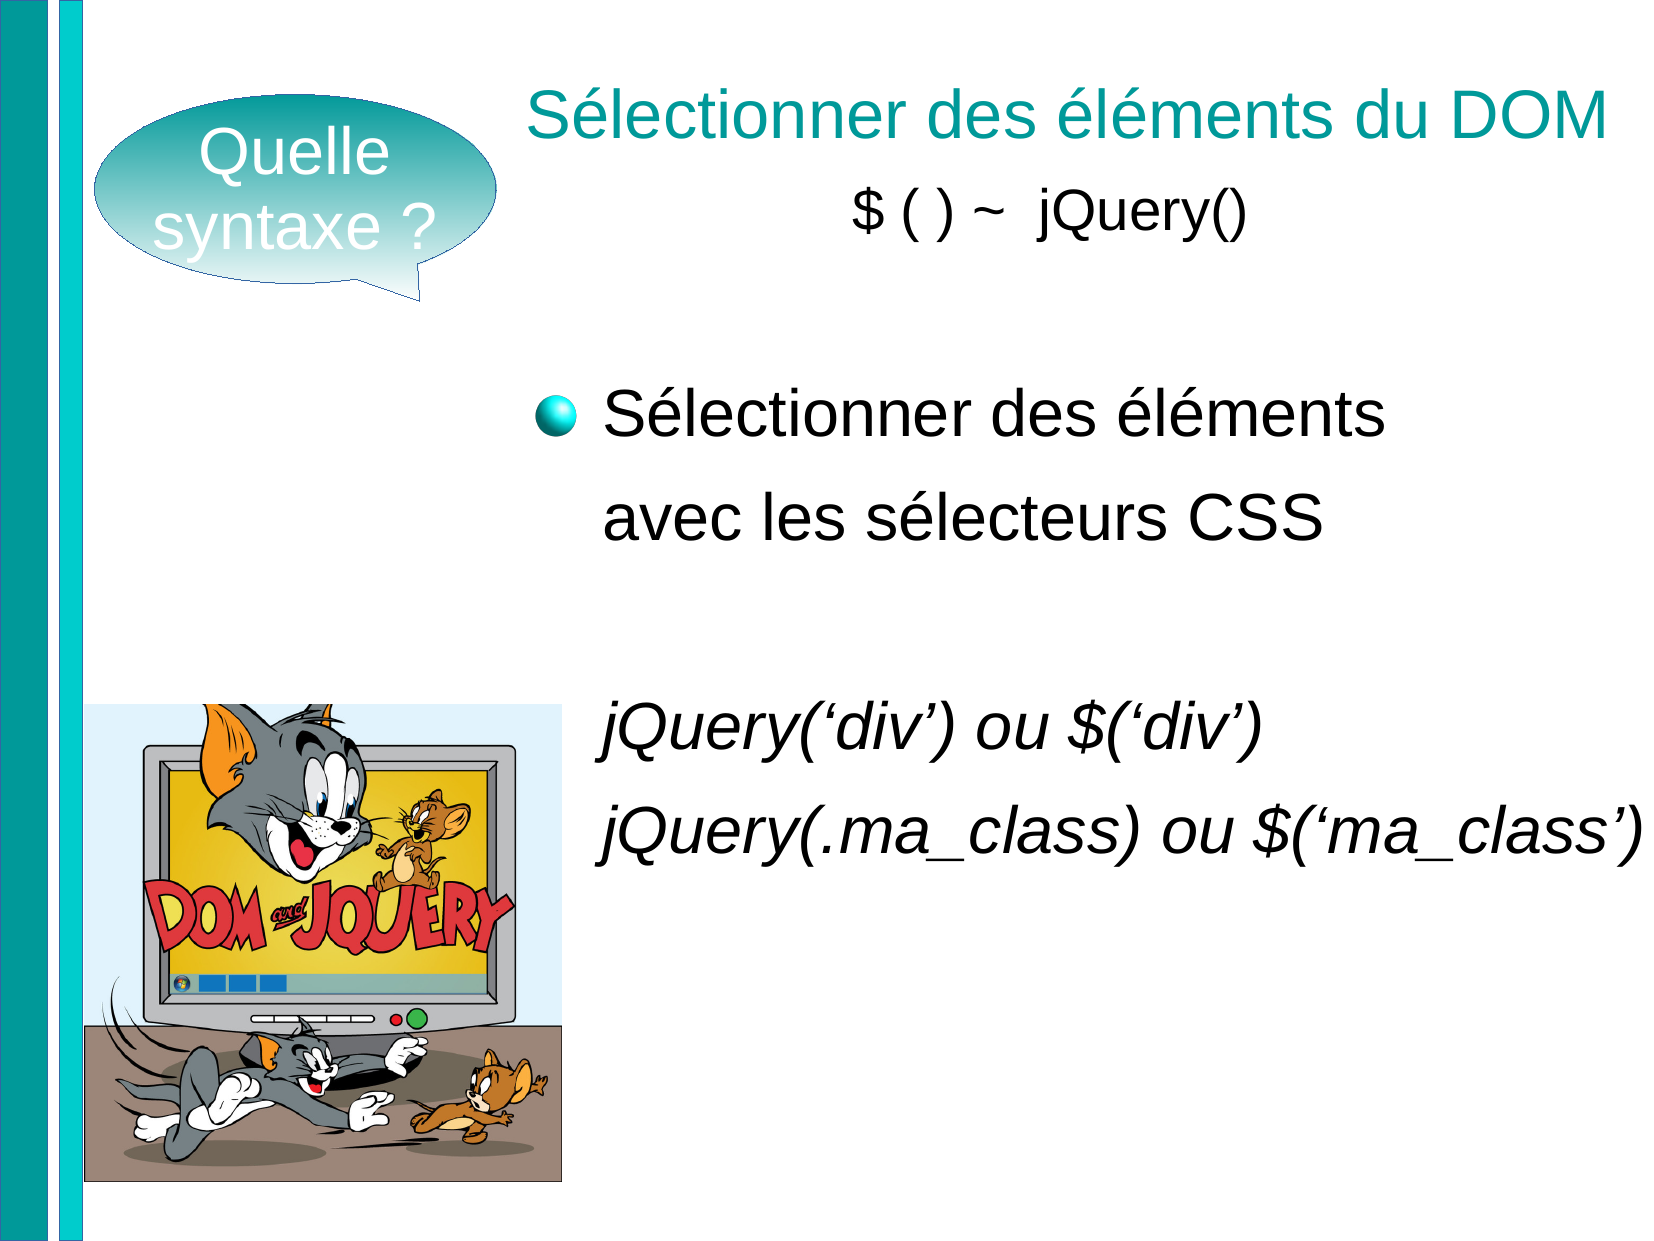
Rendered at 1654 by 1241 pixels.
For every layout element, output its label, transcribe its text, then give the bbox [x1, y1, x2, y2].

text_box Sélectionner des éléments du DOM [472, 76, 1646, 166]
text_box Quelle syntaxe ? [94, 94, 497, 302]
picture [84, 704, 562, 1182]
text_box [0, 0, 48, 1241]
list $ ( ) ~ jQuery() Sélectionner des éléments avec les sélecteurs CSS jQuery(‘div’) ou $(‘div’) jQuery(.ma_class) ou $(‘ma_class’) [531, 177, 1654, 897]
text_box [59, 0, 83, 1241]
